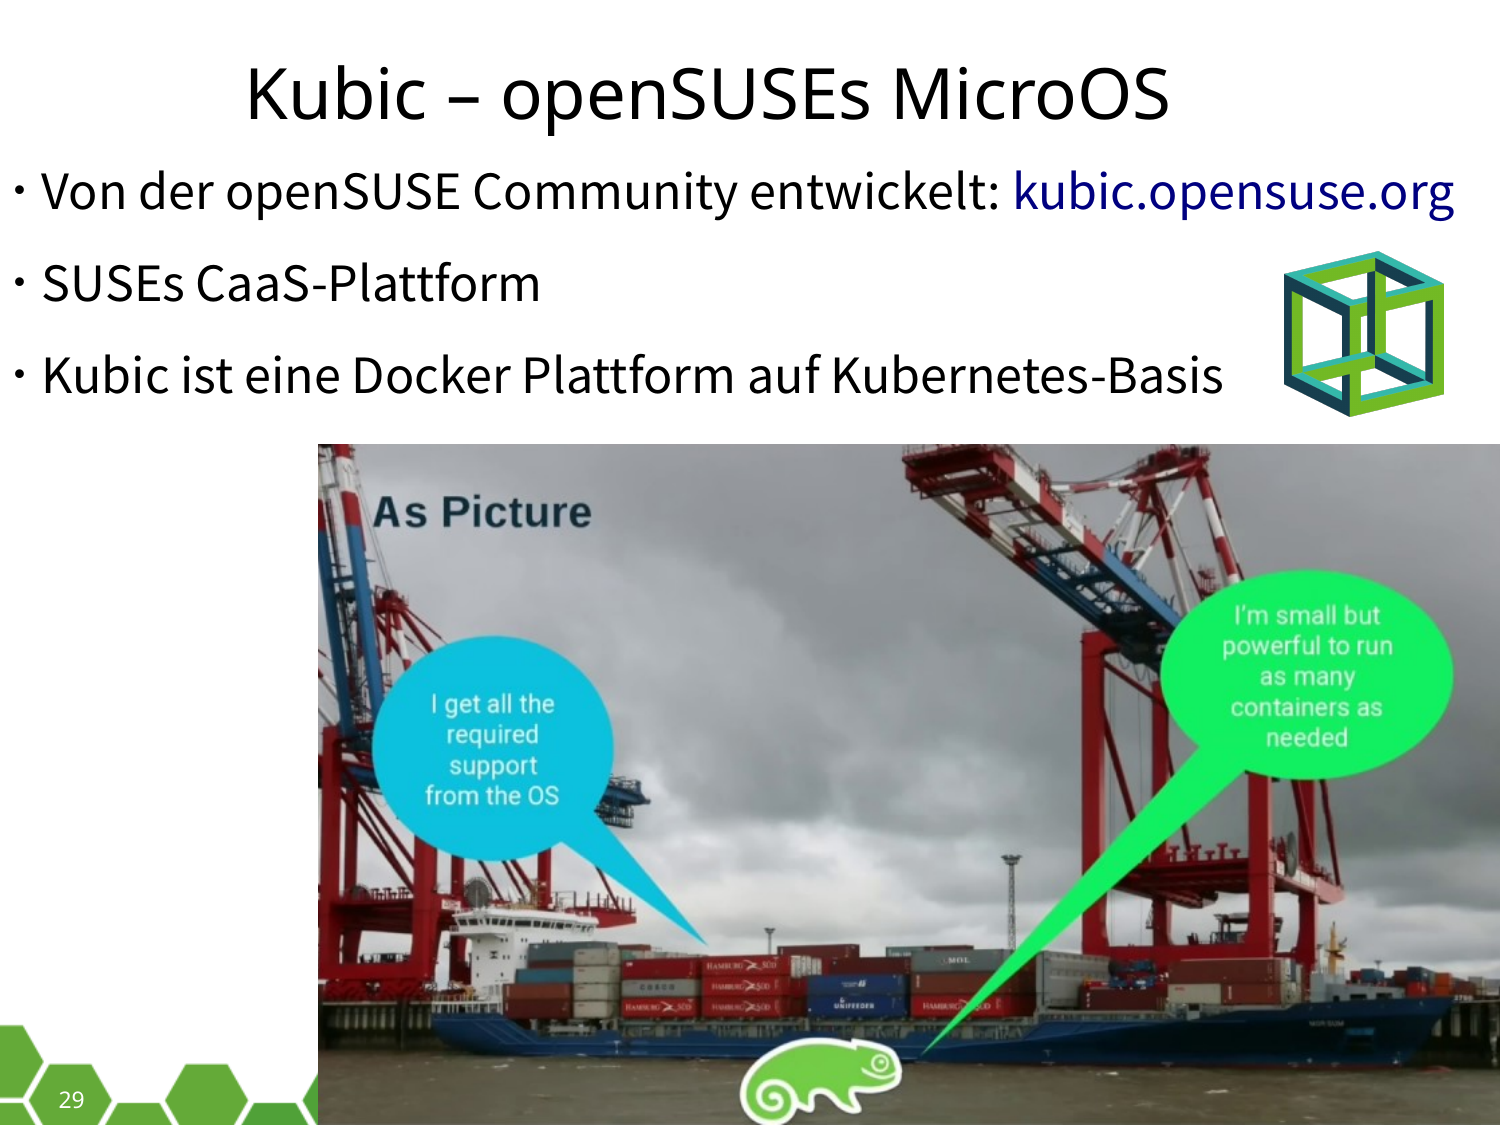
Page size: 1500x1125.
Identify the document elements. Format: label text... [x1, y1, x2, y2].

title Kubic – openSUSEs MicroOS [244, 11, 1481, 155]
picture [0, 444, 1500, 1125]
list Von der openSUSE Community entwickelt: kubic.opensuse.org SUSEs CaaS-Plattform Kubic ist eine Docker Plattform auf Kubernetes-Basis [13, 155, 1481, 809]
picture [1284, 251, 1444, 417]
